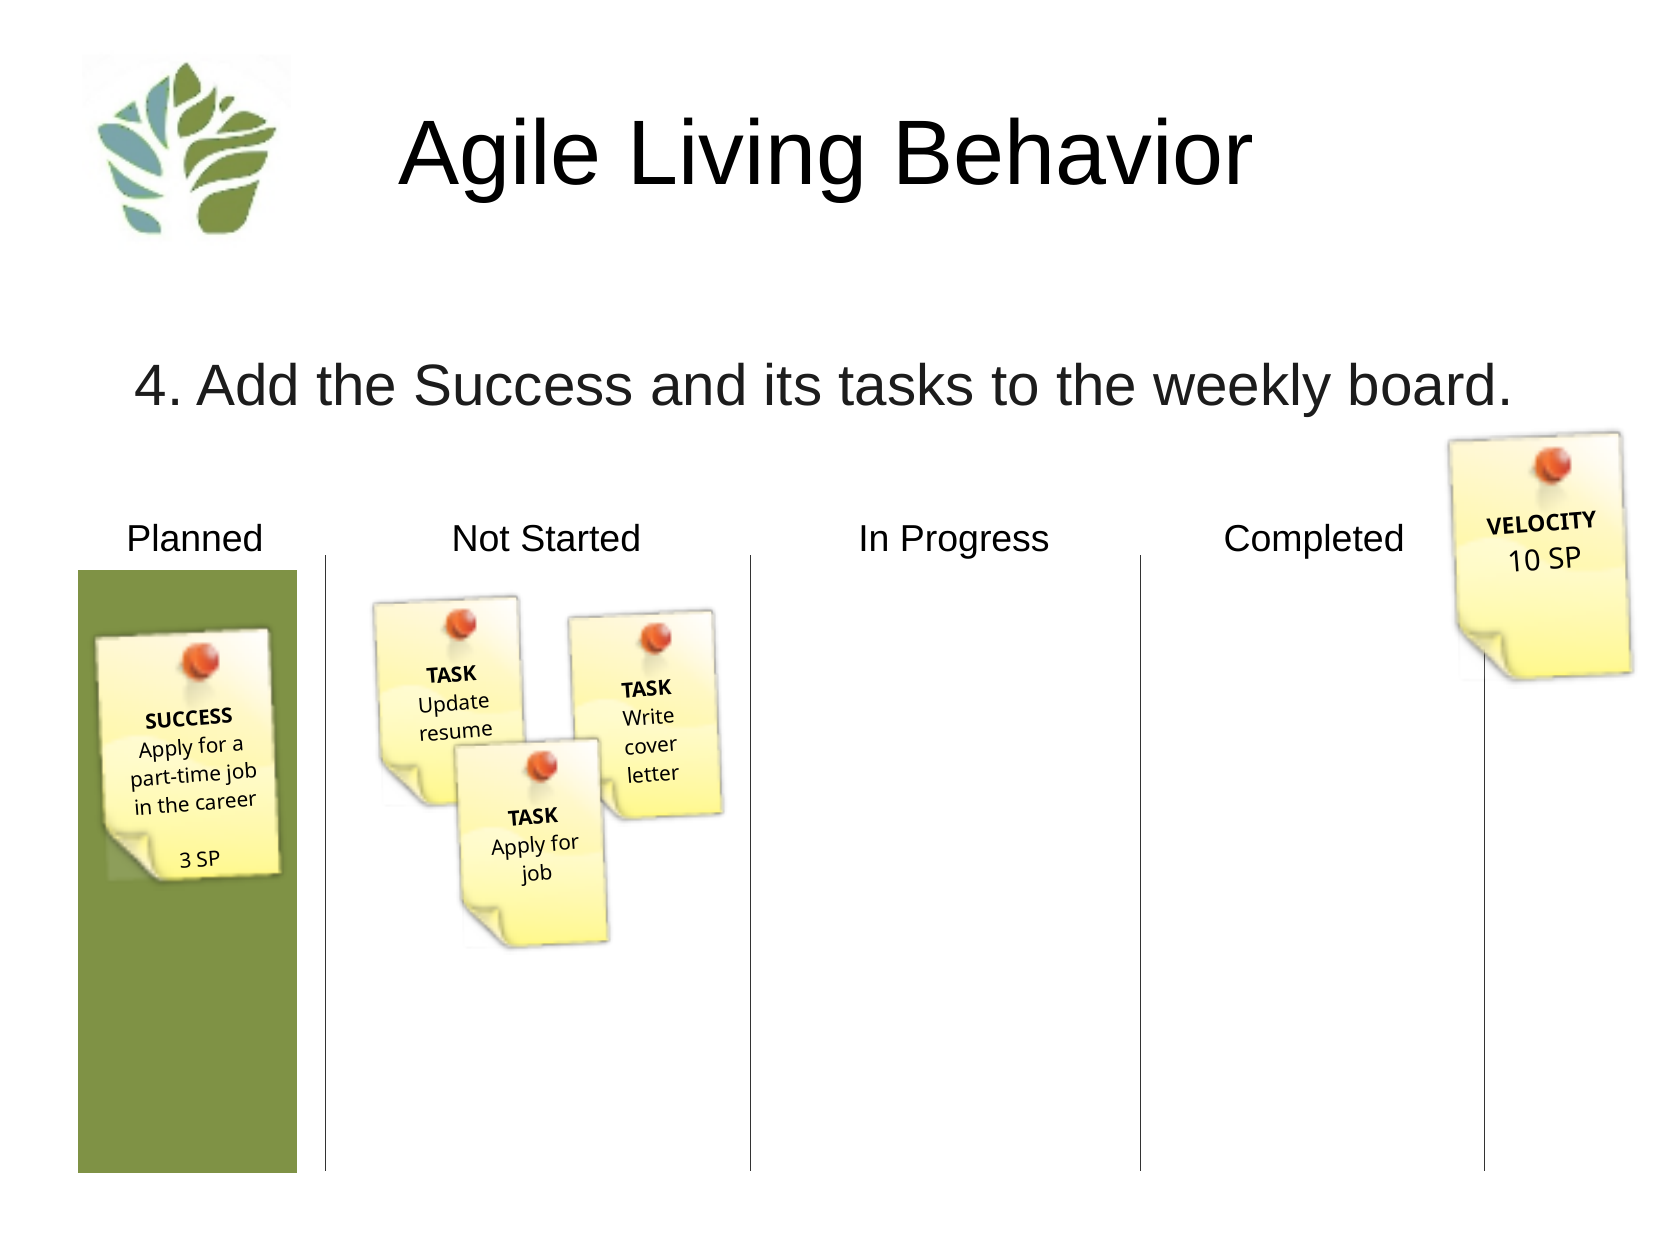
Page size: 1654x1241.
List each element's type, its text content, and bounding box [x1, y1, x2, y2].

text_box TASK Write cover letter [577, 661, 723, 800]
text_box 4. Add the Success and its tasks to the weekly board. [120, 345, 1531, 490]
text_box TASK Apply for job [463, 789, 610, 931]
picture [60, 614, 316, 891]
text_box Not Started [426, 510, 667, 567]
title Agile Living Behavior [291, 49, 1571, 257]
text_box SUCCESS Apply for a part-time job in the career 3 SP [105, 690, 285, 891]
picture [1415, 419, 1654, 690]
text_box VELOCITY 10 SP [1459, 493, 1648, 850]
text_box [75, 891, 301, 1176]
picture [82, 49, 291, 258]
text_box [75, 567, 301, 614]
text_box TASK Update resume [382, 647, 524, 789]
text_box Planned [75, 510, 316, 567]
text_box Completed [1194, 510, 1415, 567]
text_box In Progress [834, 510, 1075, 567]
picture [345, 585, 750, 955]
